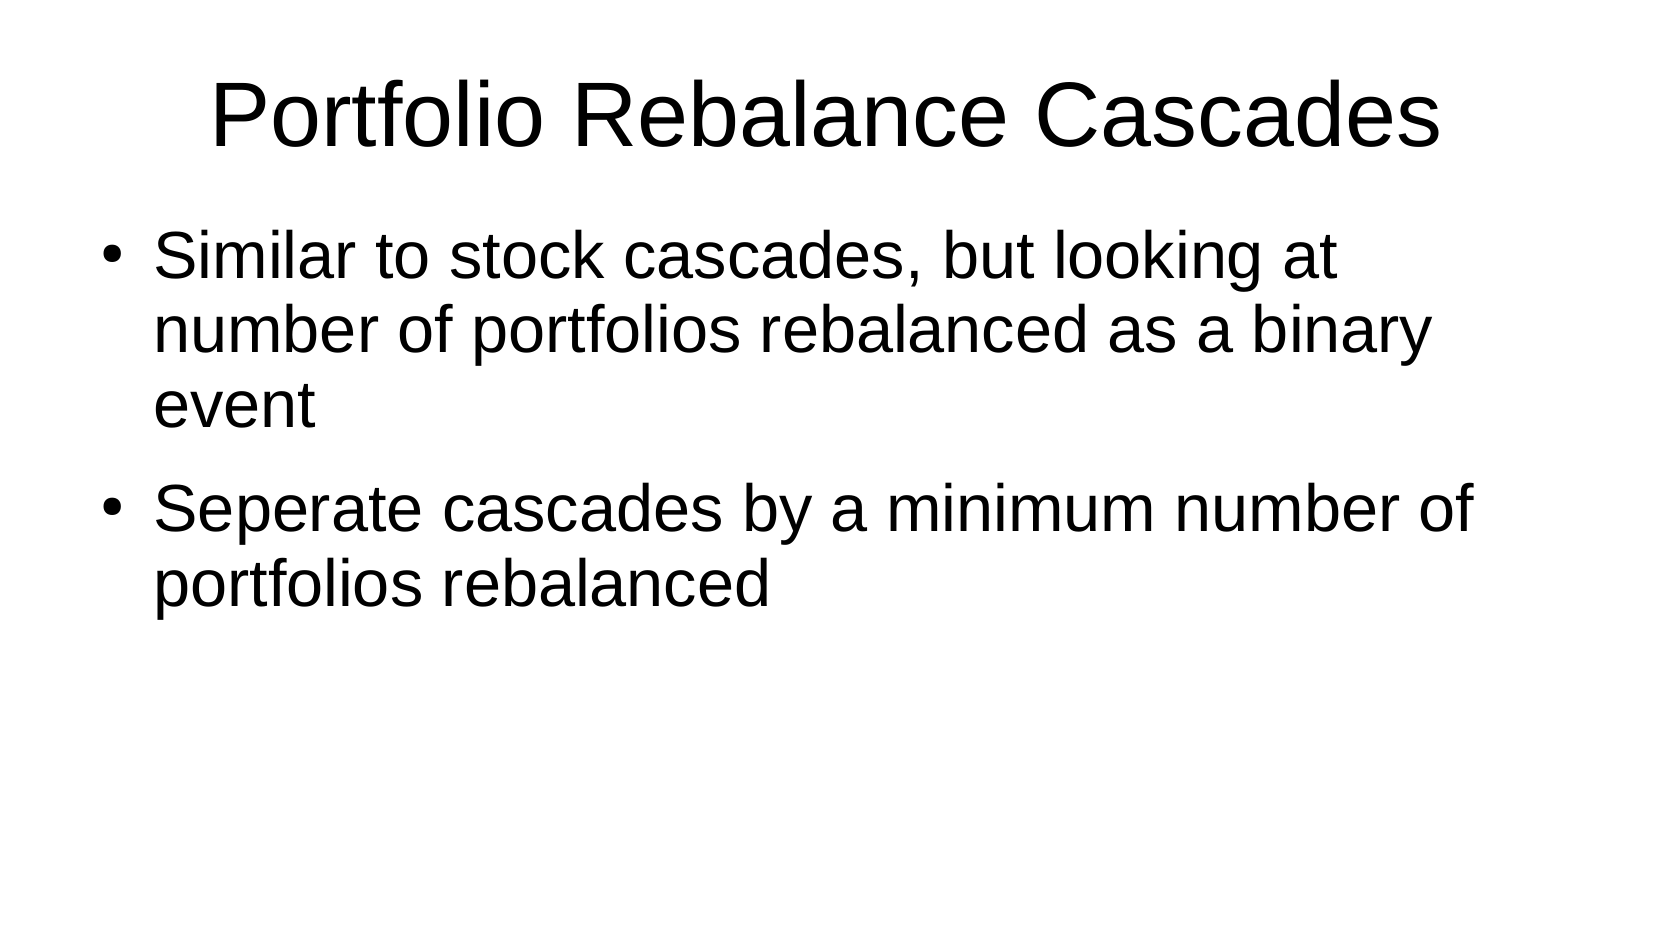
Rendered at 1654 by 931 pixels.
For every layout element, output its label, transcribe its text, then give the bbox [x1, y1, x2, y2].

title Portfolio Rebalance Cascades [82, 37, 1571, 193]
list Similar to stock cascades, but looking at number of portfolios rebalanced as a binary event Seperate cascades by a minimum number of portfolios rebalanced [82, 217, 1571, 758]
